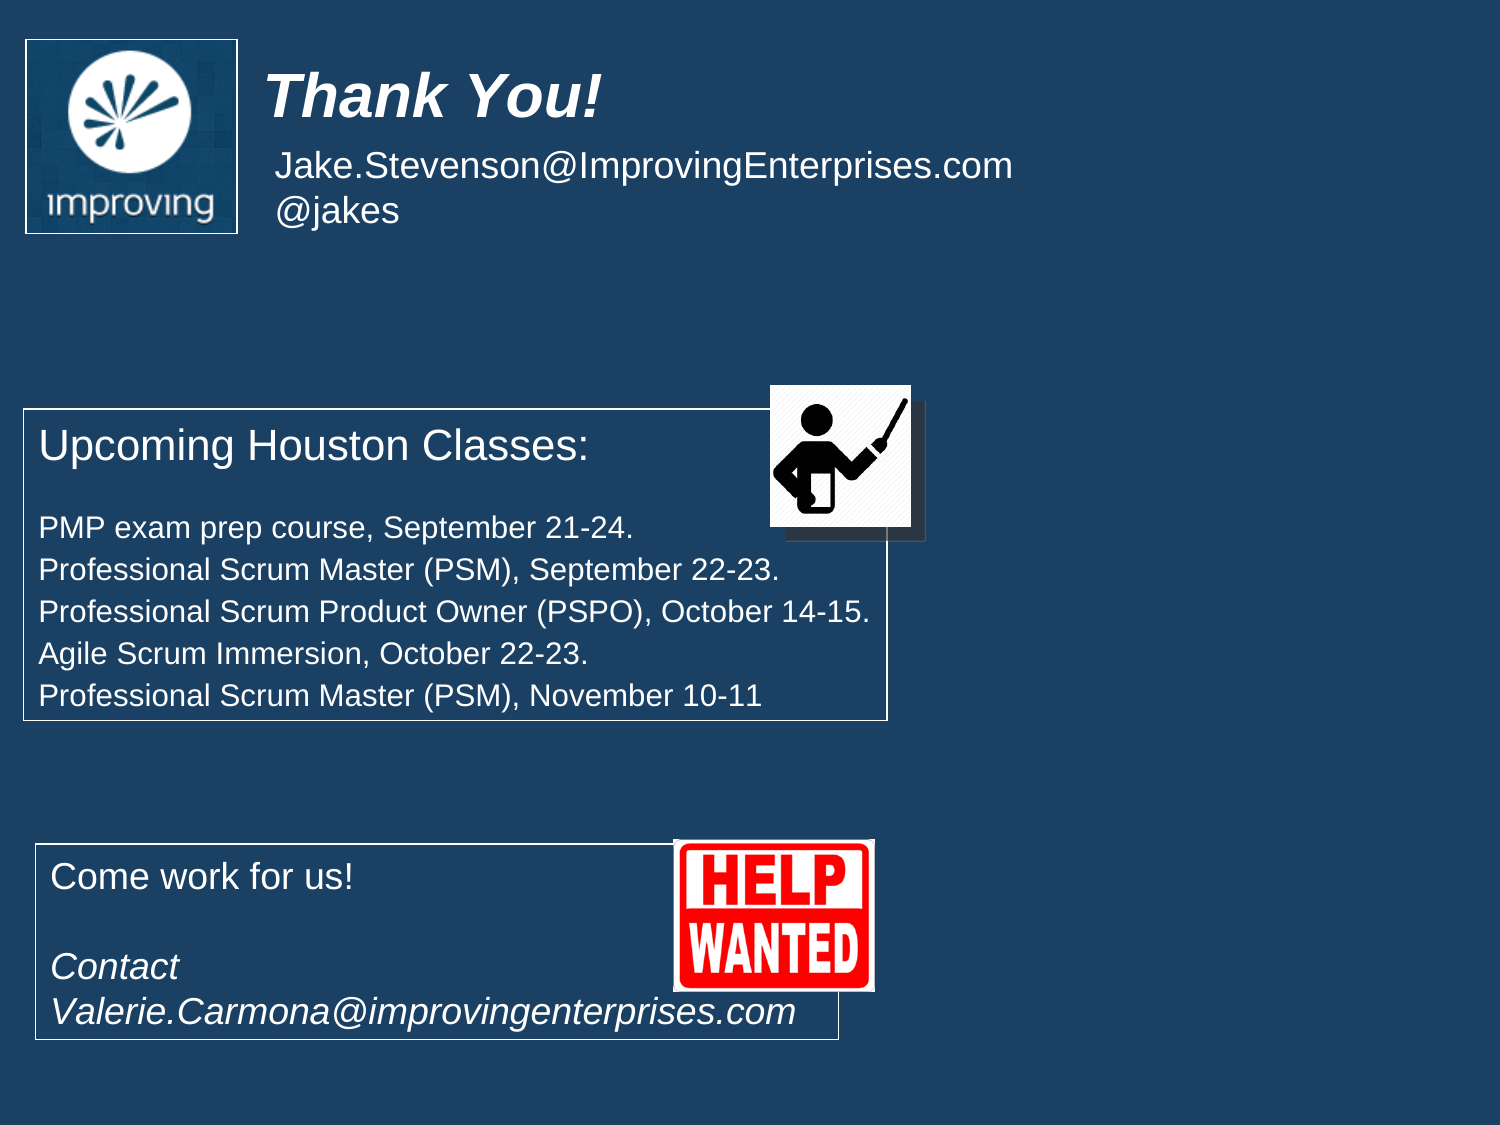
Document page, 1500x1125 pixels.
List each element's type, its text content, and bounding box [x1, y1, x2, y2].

text_box Thank You! [248, 47, 619, 138]
text_box Jake.Stevenson@ImprovingEnterprises.com @jakes [259, 132, 1029, 284]
picture [673, 839, 875, 992]
picture [26, 40, 237, 233]
picture [770, 385, 911, 527]
text_box Come work for us! Contact Valerie.Carmona@improvingenterprises.com [35, 843, 839, 1040]
text_box Upcoming Houston Classes: PMP exam prep course, September 21-24. Professional Scrum Master (PSM), September 22-23. Professional Scrum Product Owner (PSPO), October 14-15. Agile Scrum Immersion, October 22-23. Professional Scrum Master (PSM), November 10-11 [23, 409, 888, 721]
